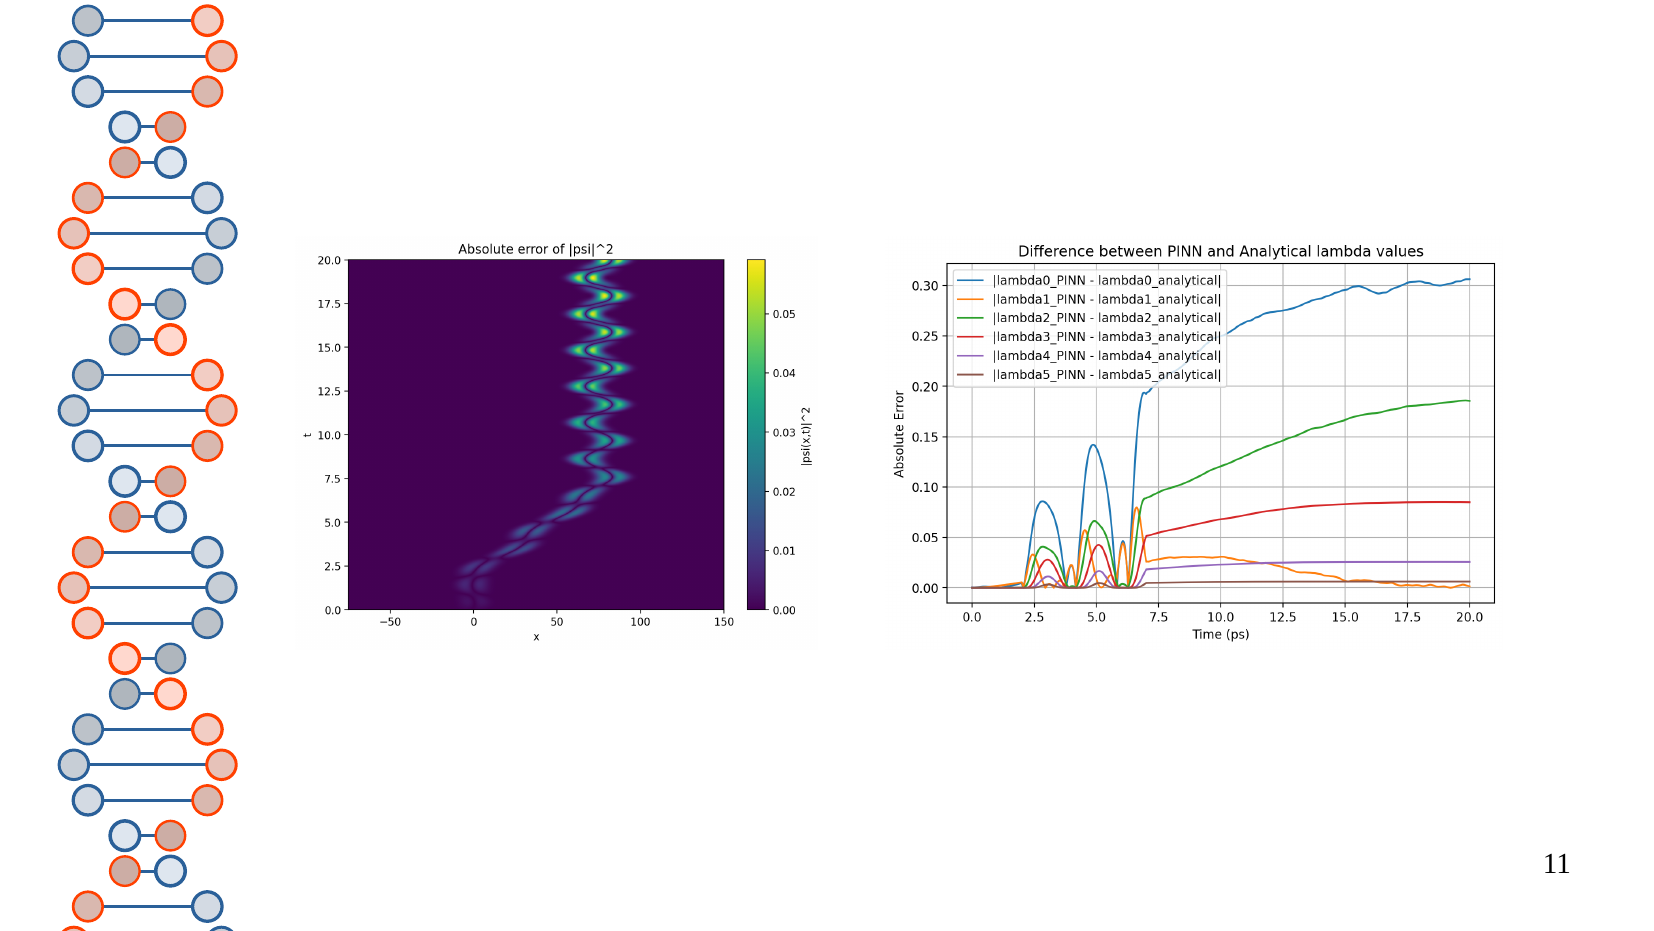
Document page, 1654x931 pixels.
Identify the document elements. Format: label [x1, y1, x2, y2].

picture [885, 236, 1503, 650]
picture [295, 236, 818, 650]
